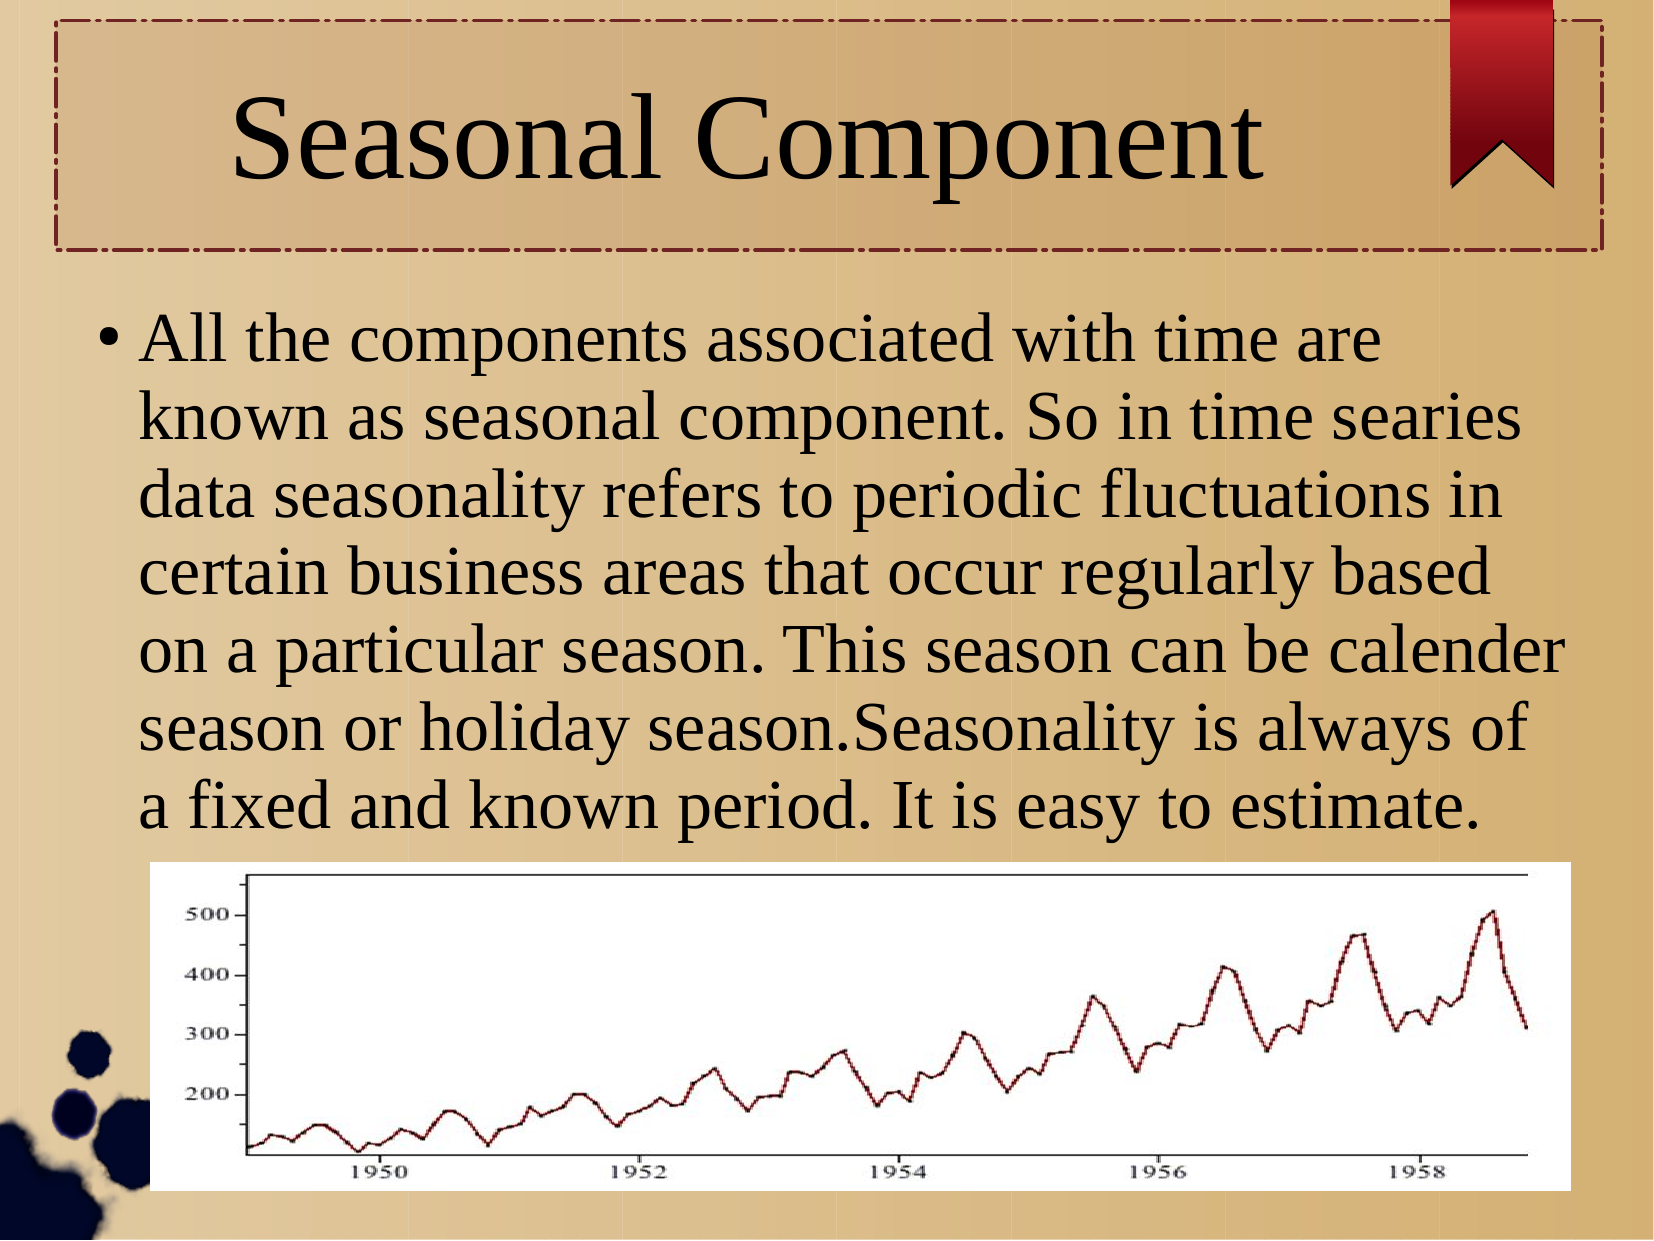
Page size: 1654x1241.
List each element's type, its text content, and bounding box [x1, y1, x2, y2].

list All the components associated with time are known as seasonal component. So in time searies data seasonality refers to periodic fluctuations in certain business areas that occur regularly based on a particular season. This season can be calender season or holiday season.Seasonality is always of a fixed and known period. It is easy to estimate. [82, 299, 1571, 1019]
picture [150, 862, 1571, 1191]
title Seasonal Component [82, 47, 1412, 229]
